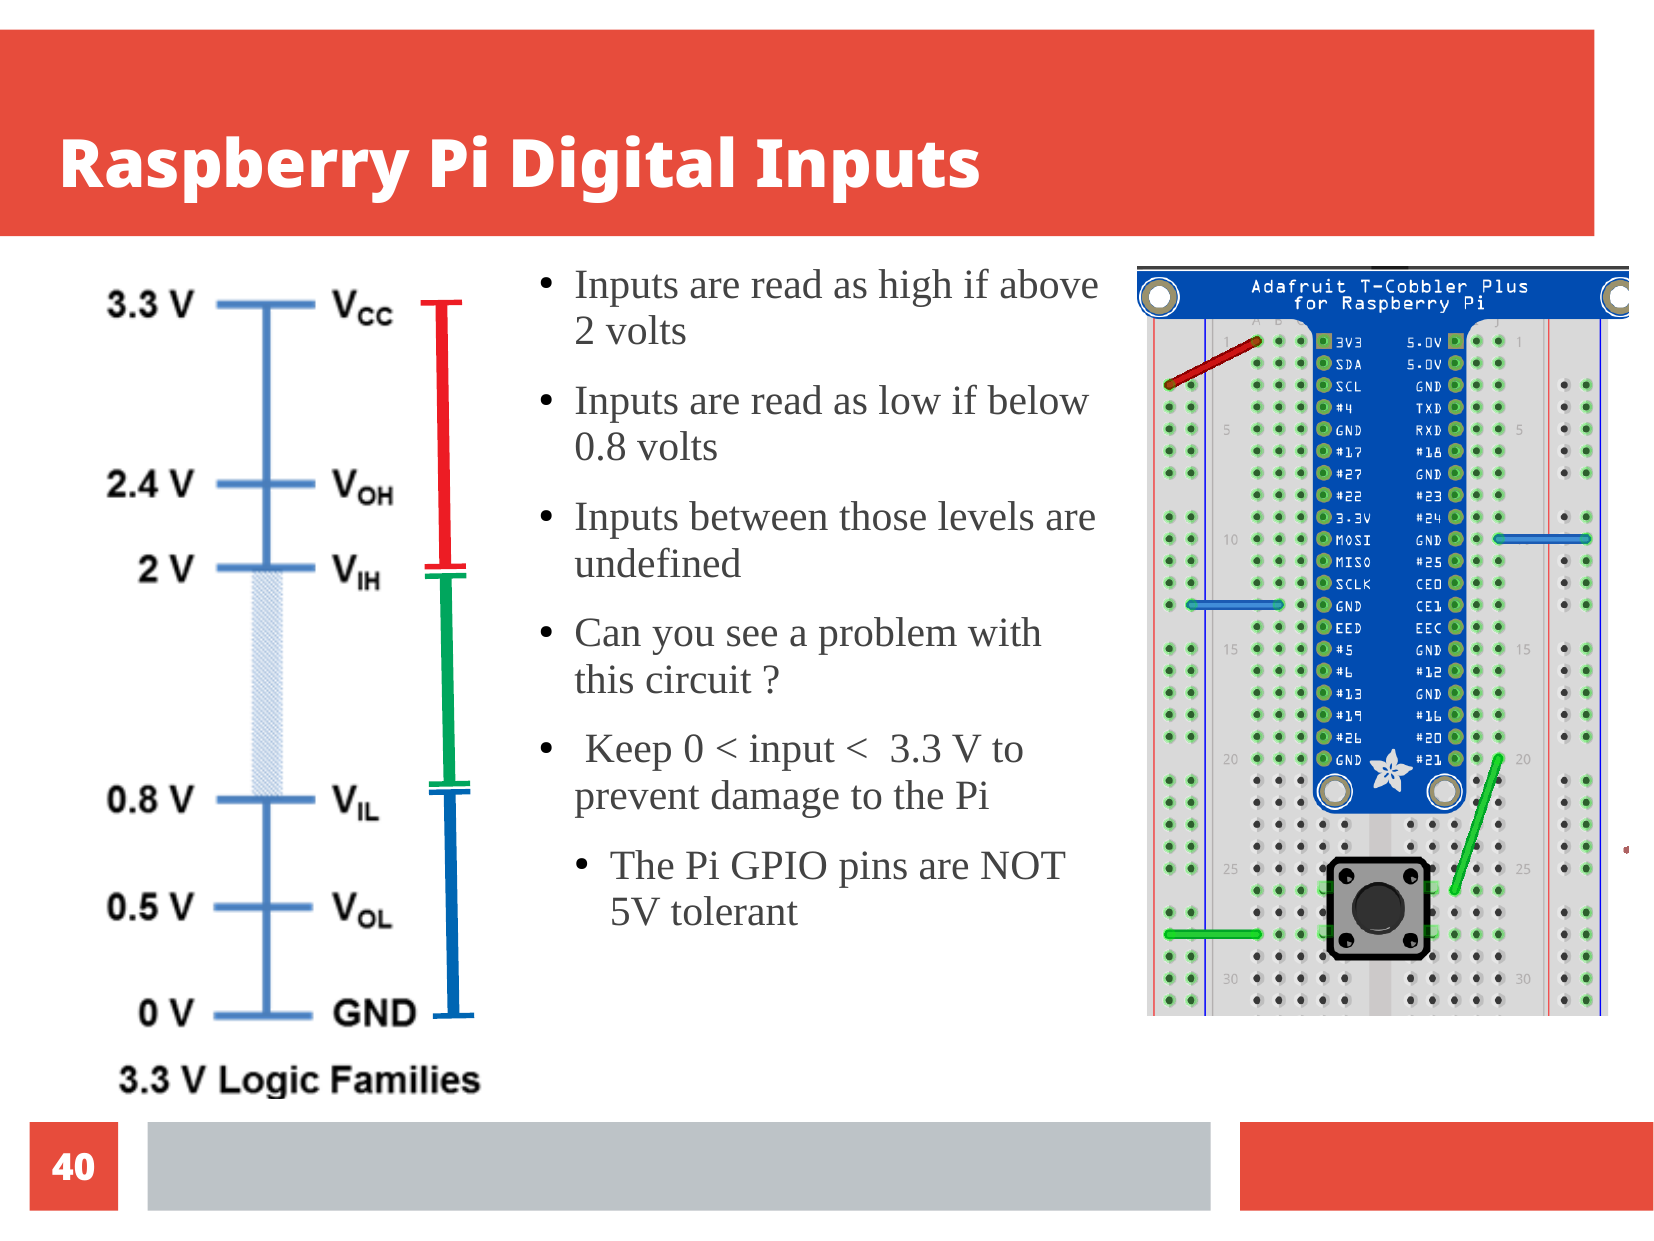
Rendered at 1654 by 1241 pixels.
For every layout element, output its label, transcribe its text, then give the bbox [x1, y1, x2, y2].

picture [1137, 266, 1629, 1016]
title Raspberry Pi Digital Inputs [59, 59, 1595, 207]
picture [36, 271, 506, 1099]
text_box Inputs are read as high if above 2 volts Inputs are read as low if below 0.8 volts Inputs between those levels are undefined Can you see a problem with this circuit ? Keep 0 < input < 3.3 V to prevent damage to the Pi The Pi GPIO pins are NOT 5V tolerant [524, 253, 1120, 1058]
